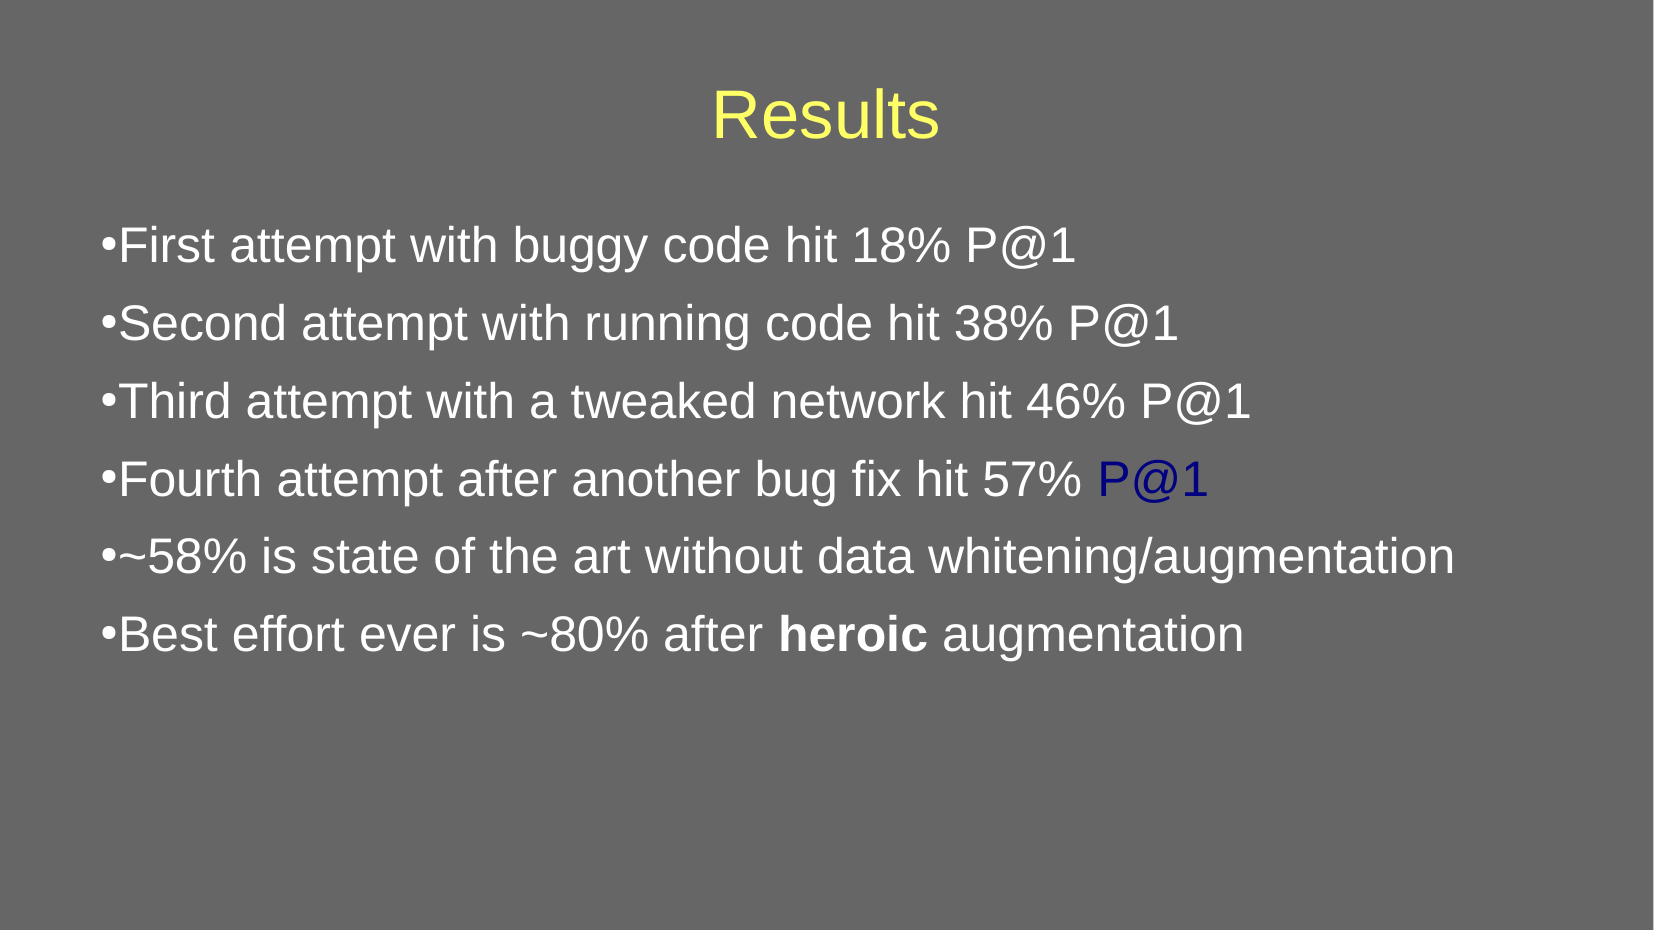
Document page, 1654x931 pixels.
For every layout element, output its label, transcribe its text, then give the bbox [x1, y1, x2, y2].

list First attempt with buggy code hit 18% P@1 Second attempt with running code hit 38% P@1 Third attempt with a tweaked network hit 46% P@1 Fourth attempt after another bug fix hit 57% P@1 ~58% is state of the art without data whitening/augmentation Best effort ever is ~80% after heroic augmentation [82, 217, 1571, 757]
title Results [82, 36, 1571, 193]
